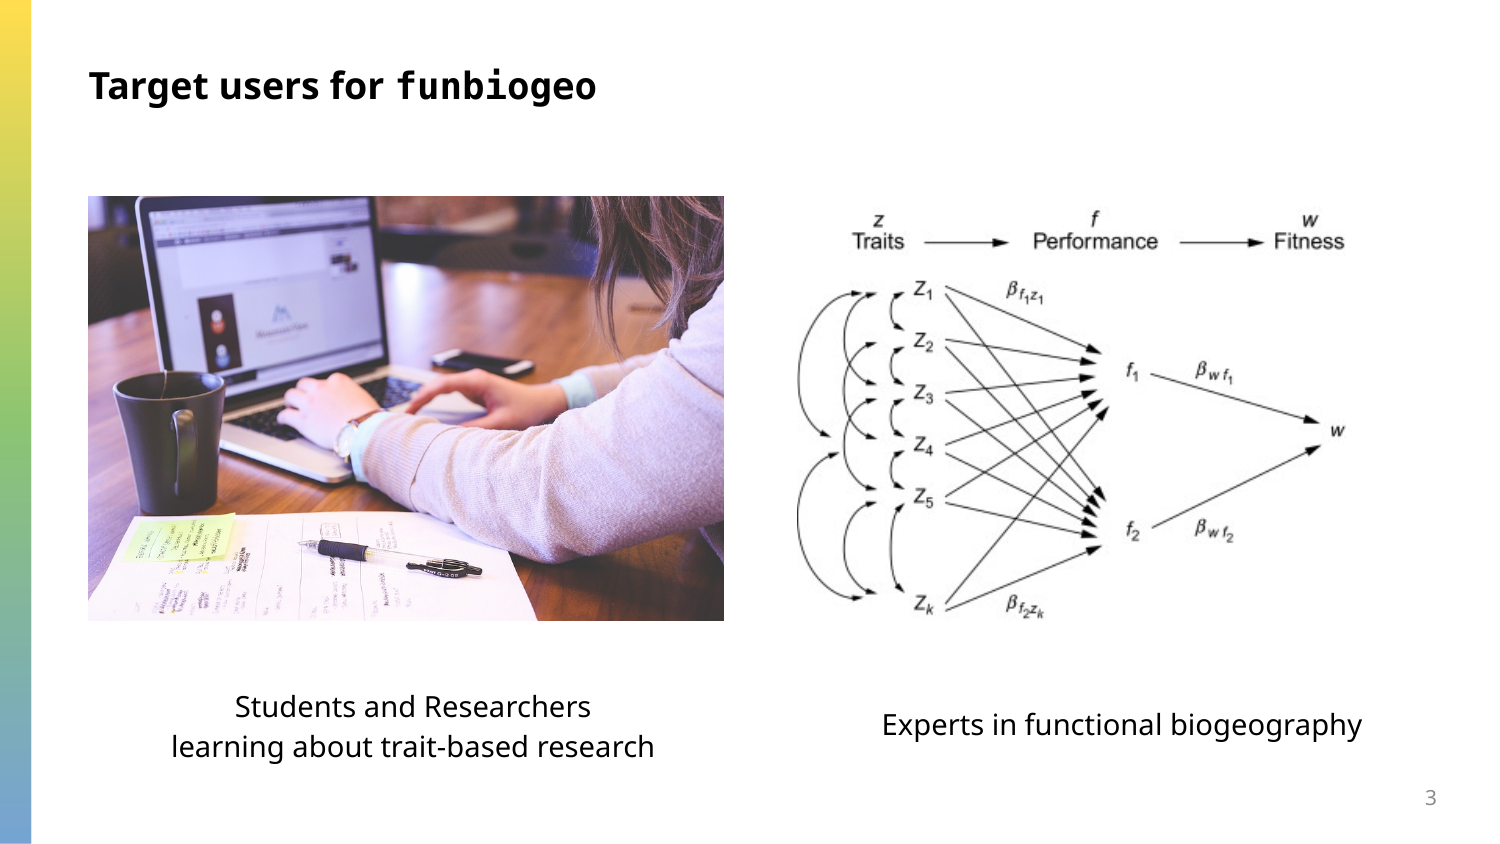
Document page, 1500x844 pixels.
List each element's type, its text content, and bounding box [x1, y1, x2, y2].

text_box Students and Researchers learning about trait-based research [118, 679, 709, 766]
picture [0, 0, 1500, 844]
text_box Experts in functional biogeography [826, 696, 1418, 748]
list Target users for funbiogeo [88, 61, 1442, 157]
